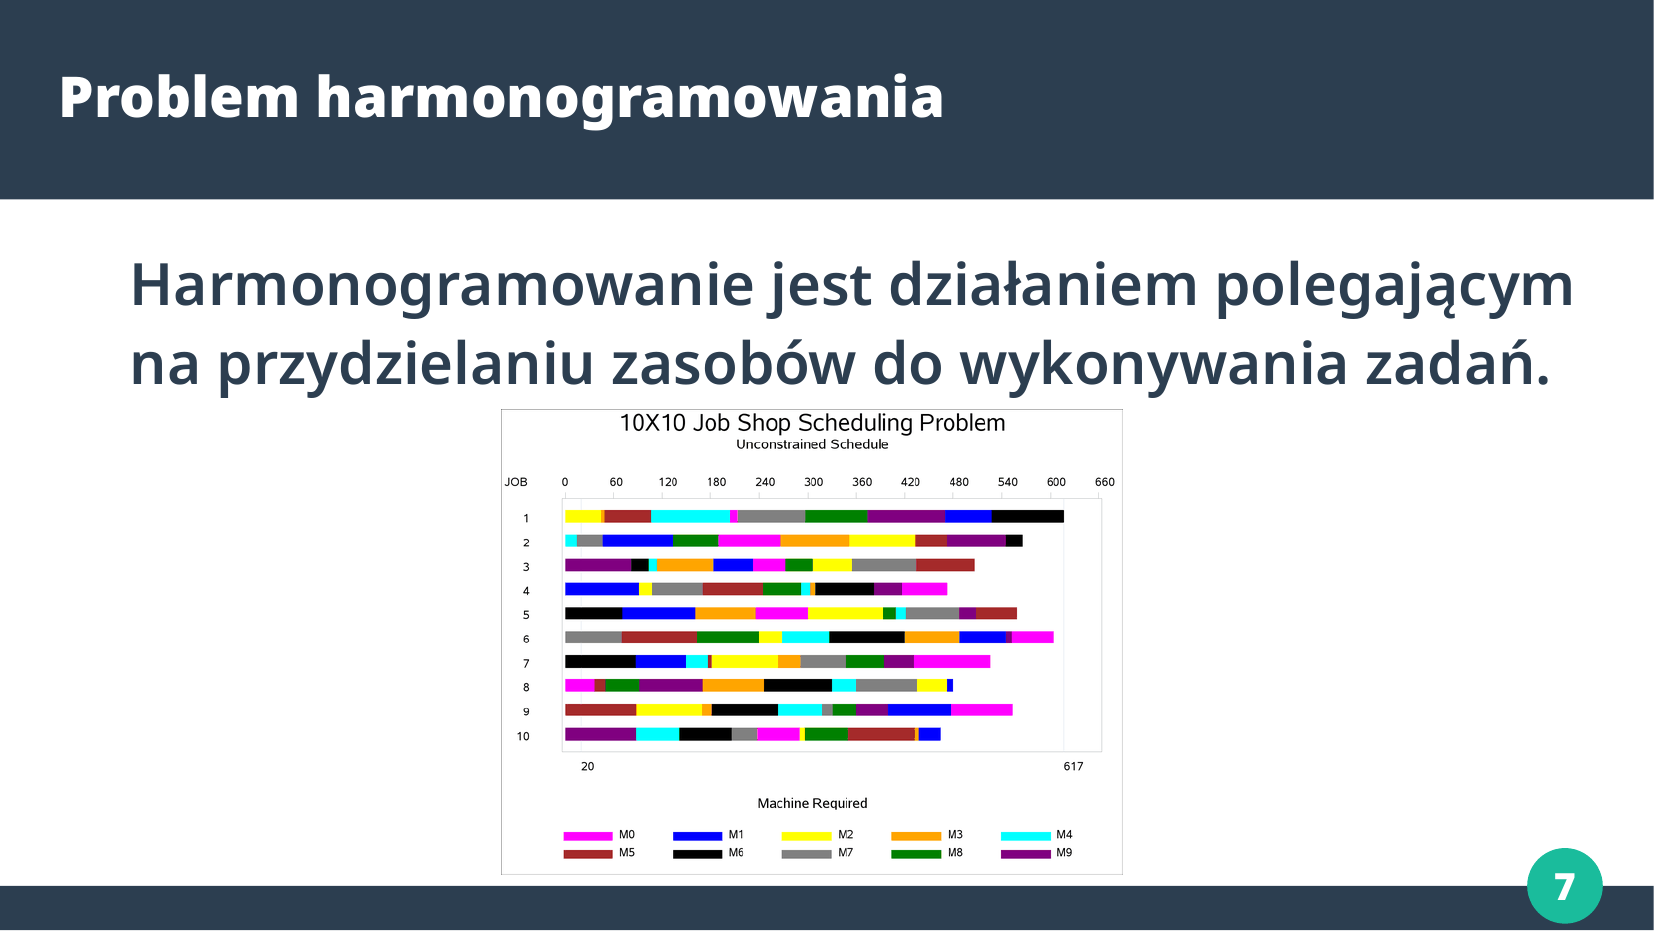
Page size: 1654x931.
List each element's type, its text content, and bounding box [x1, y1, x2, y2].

picture [501, 409, 1123, 875]
list Harmonogramowanie jest działaniem polegającym na przydzielaniu zasobów do wykonywania zadań. [59, 243, 1595, 864]
title Problem harmonogramowania [59, 37, 1595, 156]
